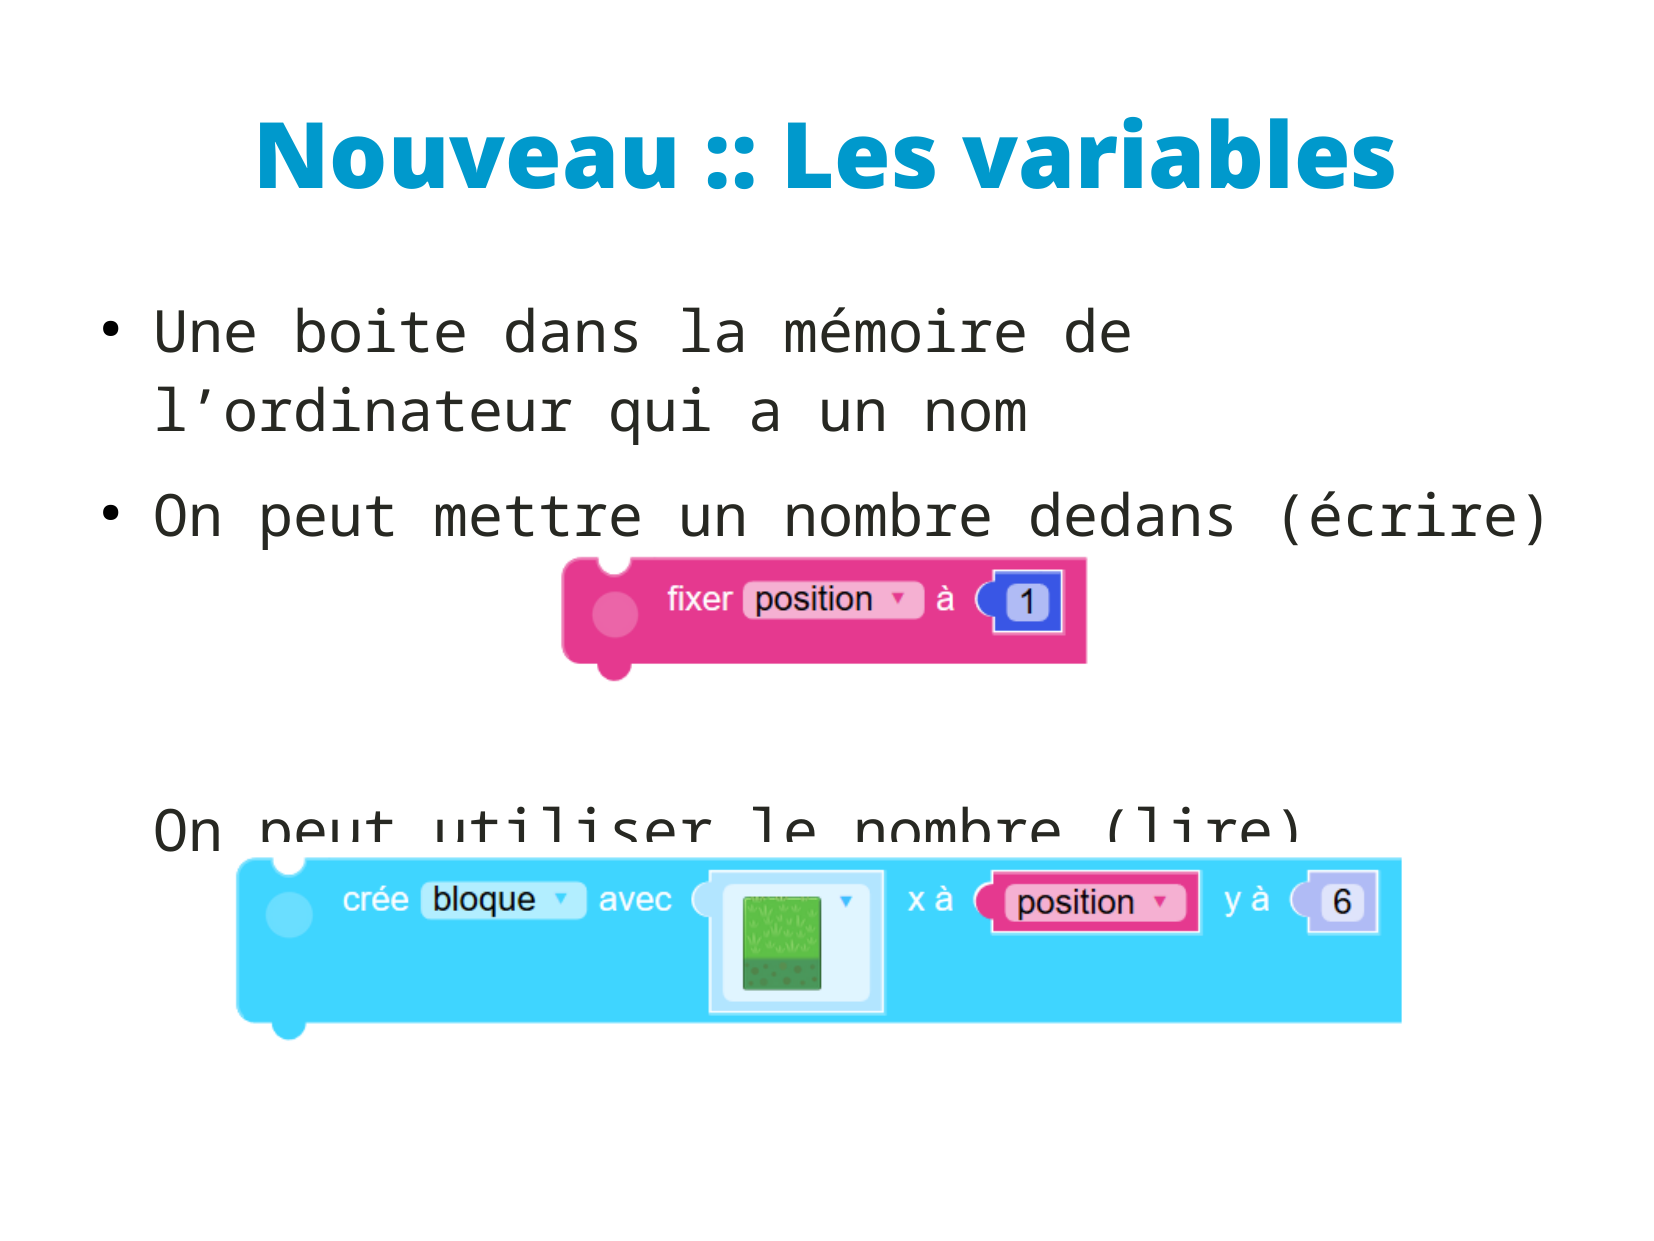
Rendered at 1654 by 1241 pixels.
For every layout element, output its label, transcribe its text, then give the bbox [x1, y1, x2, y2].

list Une boite dans la mémoire de l’ordinateur qui a un nom On peut mettre un nombre dedans (écrire) On peut utiliser le nombre (lire) [82, 290, 1571, 1010]
title Nouveau :: Les variables [82, 49, 1571, 257]
picture [227, 842, 1427, 1063]
picture [549, 540, 1105, 697]
